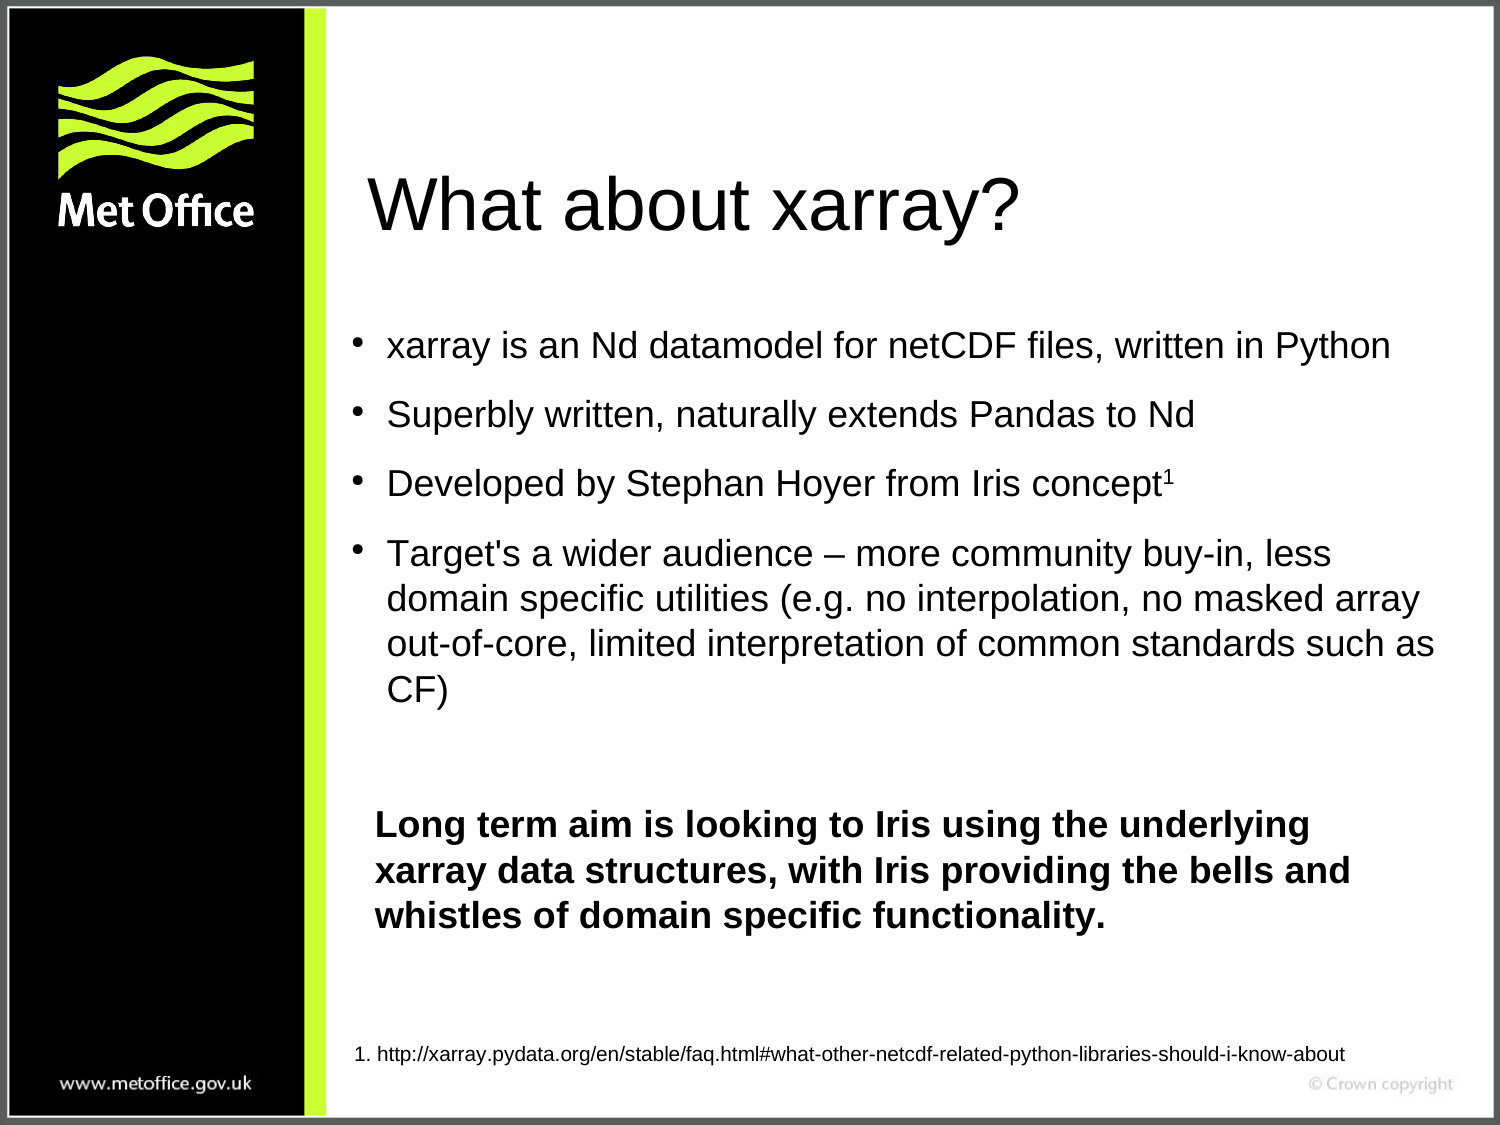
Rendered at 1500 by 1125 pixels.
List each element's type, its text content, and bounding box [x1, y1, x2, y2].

text_box Long term aim is looking to Iris using the underlying xarray data structures, with Iris providing the bells and whistles of domain specific functionality. [360, 792, 1381, 944]
picture [2, 2, 1498, 1123]
text_box xarray is an Nd datamodel for netCDF files, written in Python Superbly written, naturally extends Pandas to Nd Developed by Stephan Hoyer from Iris concept1 Target's a wider audience – more community buy-in, less domain specific utilities (e.g. no interpolation, no masked array out-of-core, limited interpretation of common standards such as CF) [336, 313, 1462, 717]
title What about xarray? [352, 142, 1111, 253]
text_box 1. http://xarray.pydata.org/en/stable/faq.html#what-other-netcdf-related-python-libraries-should-i-know-about [303, 1033, 1500, 1099]
